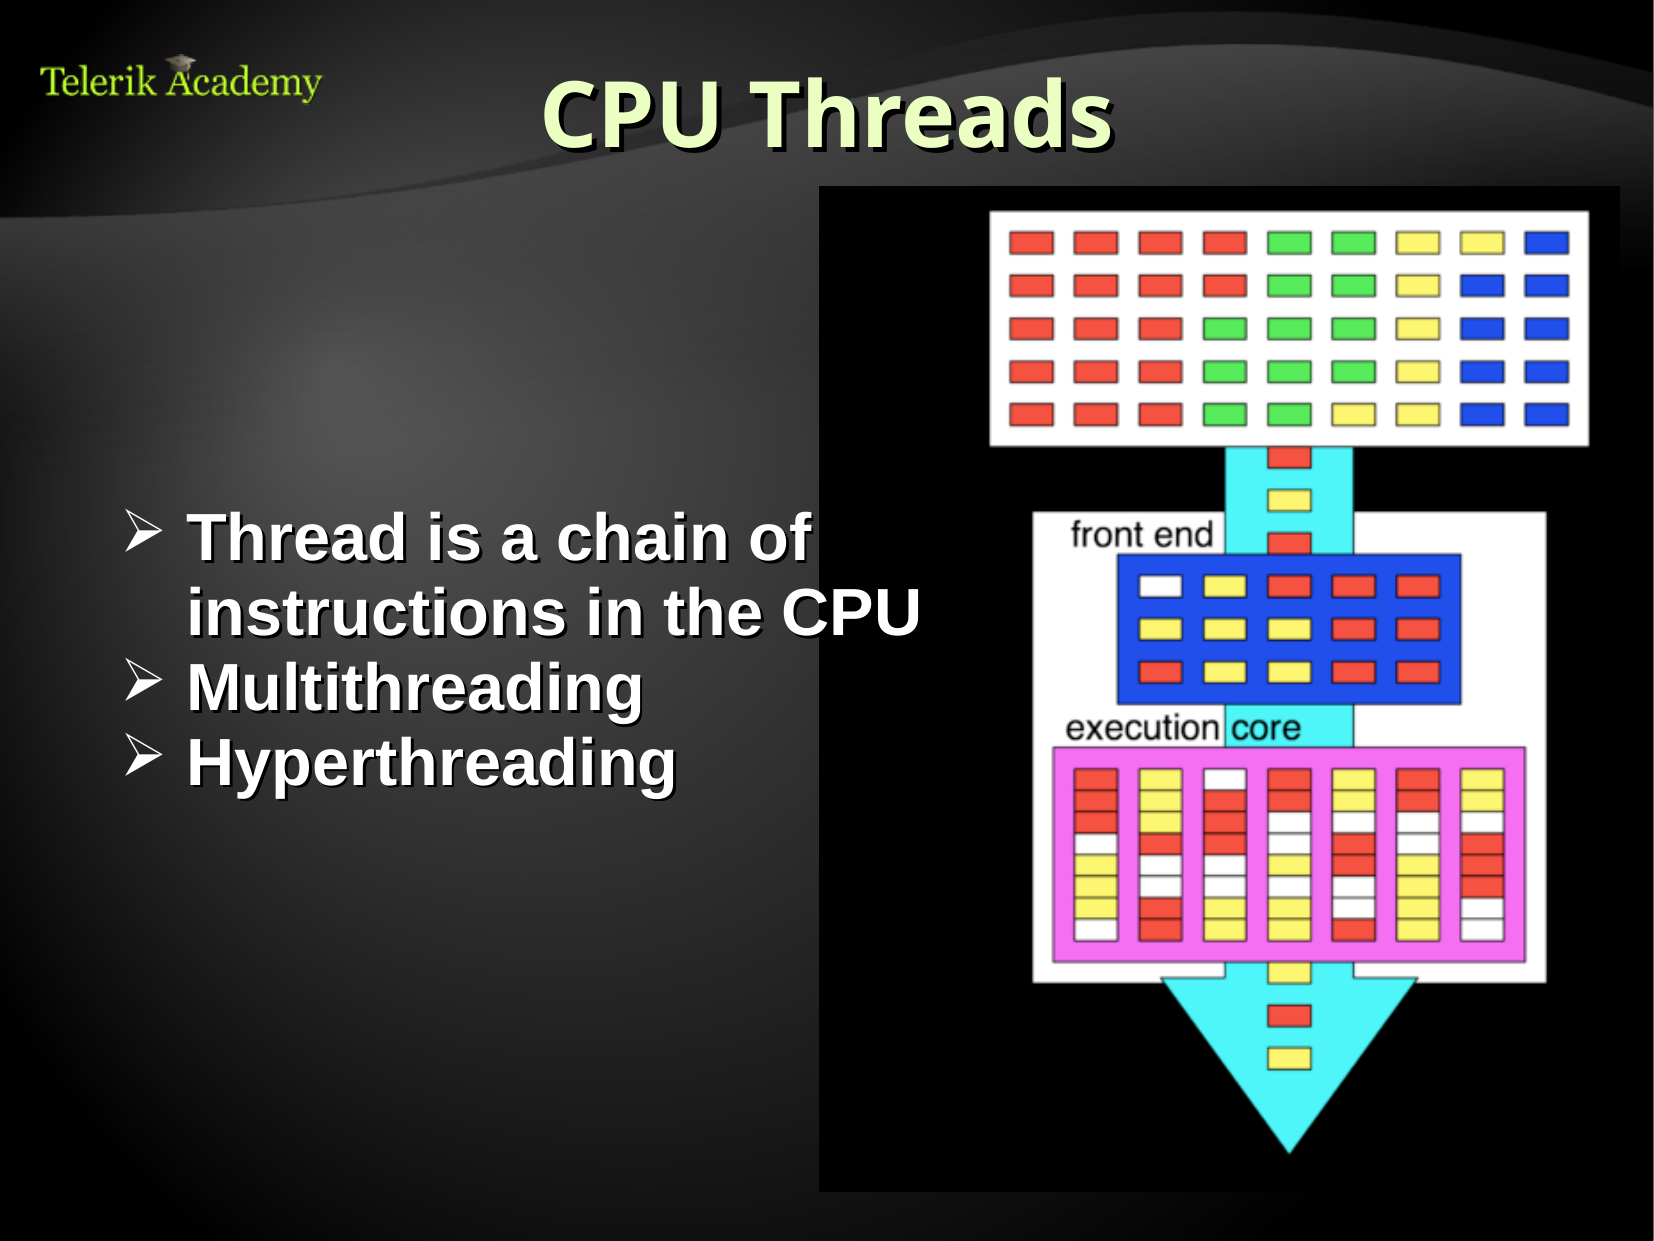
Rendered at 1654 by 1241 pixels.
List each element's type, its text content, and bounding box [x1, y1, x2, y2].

title CPU Threads [82, 8, 1571, 216]
subtitle Thread is a chain of instructions in the CPU Multithreading Hyperthreading [120, 290, 1636, 1010]
picture [0, 0, 1654, 1241]
